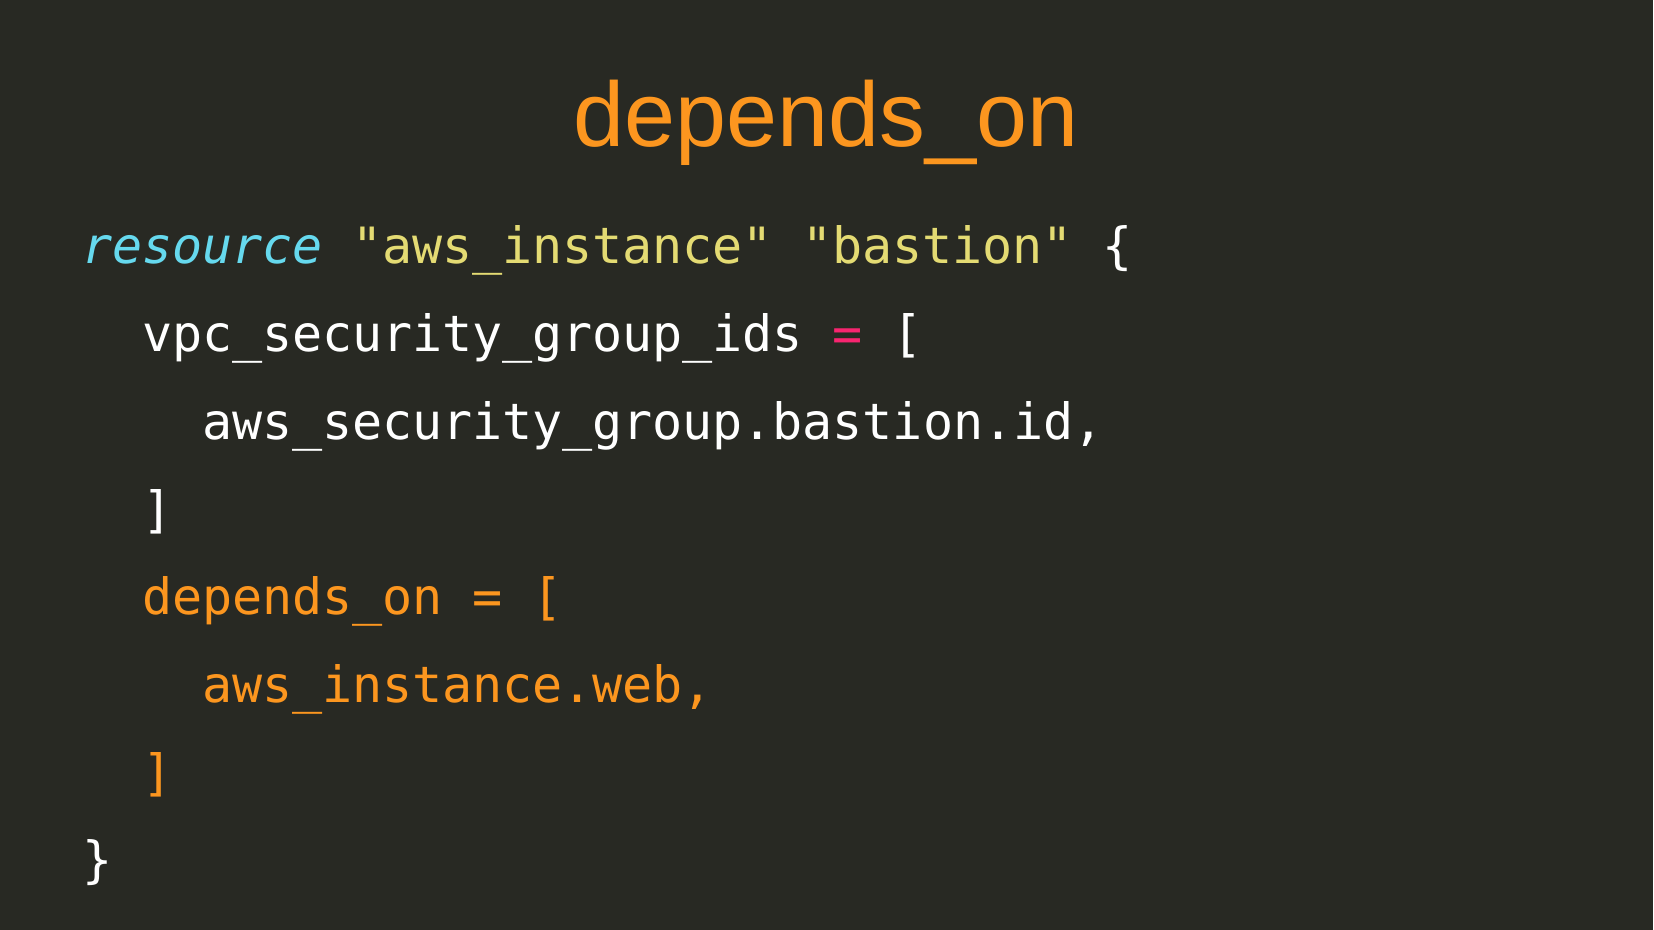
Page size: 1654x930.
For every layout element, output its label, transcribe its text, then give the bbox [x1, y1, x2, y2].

title depends_on [82, 37, 1571, 193]
list resource "aws_instance" "bastion" { vpc_security_group_ids = [ aws_security_group.bastion.id, ] depends_on = [ aws_instance.web, ] } [82, 217, 1571, 908]
